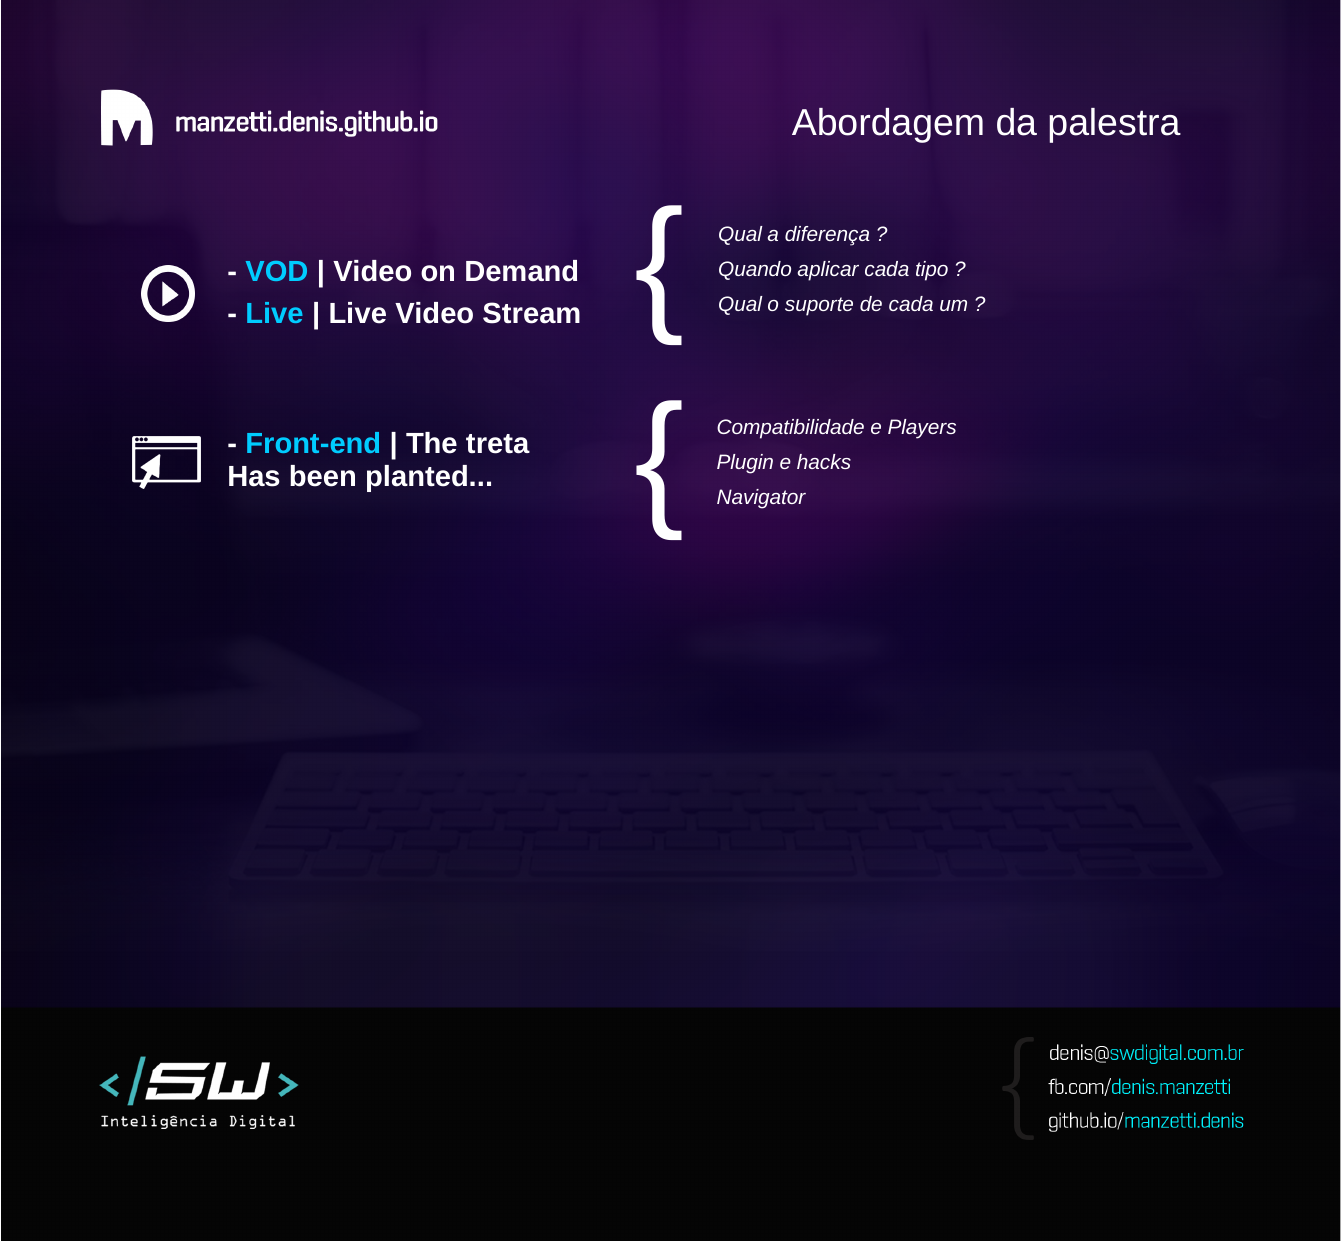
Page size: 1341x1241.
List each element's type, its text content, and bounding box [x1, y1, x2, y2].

picture [1, 0, 1341, 1241]
text_box - VOD | Video on Demand [212, 248, 620, 289]
text_box { [620, 171, 727, 366]
text_box - Live | Live Video Stream [212, 289, 620, 349]
text_box - Front-end | The treta Has been planted... [212, 419, 620, 520]
text_box Abordagem da palestra [708, 94, 1264, 166]
text_box { [620, 366, 727, 586]
text_box Qual a diferença ? Quando aplicar cada tipo ? Qual o suporte de cada um ? [703, 215, 1235, 369]
text_box Compatibilidade e Players Plugin e hacks Navigator [701, 408, 1234, 563]
